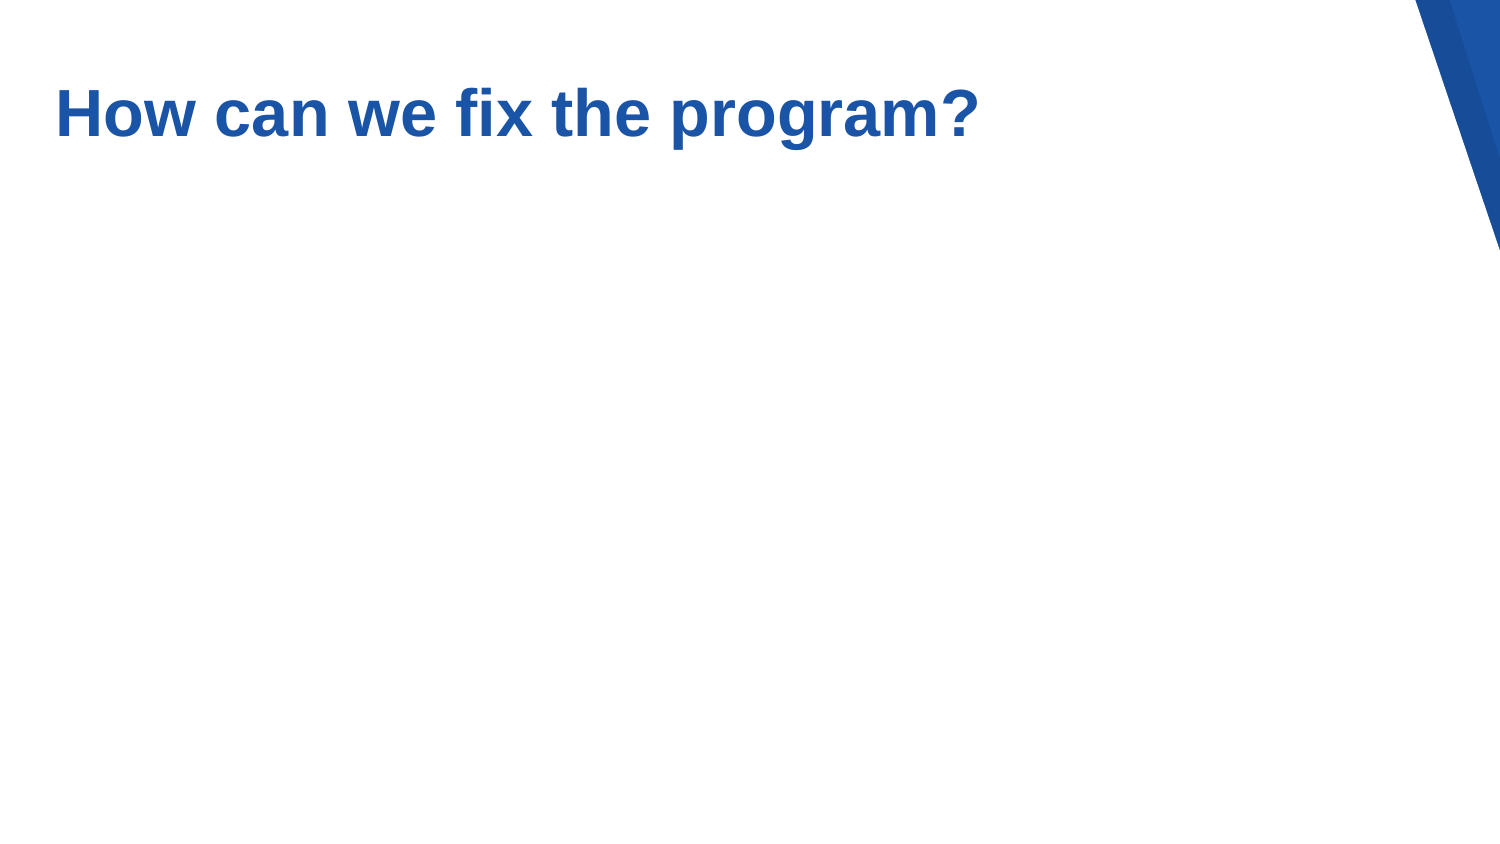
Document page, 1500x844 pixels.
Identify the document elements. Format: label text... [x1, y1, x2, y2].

title How can we fix the program? [40, 97, 1231, 166]
